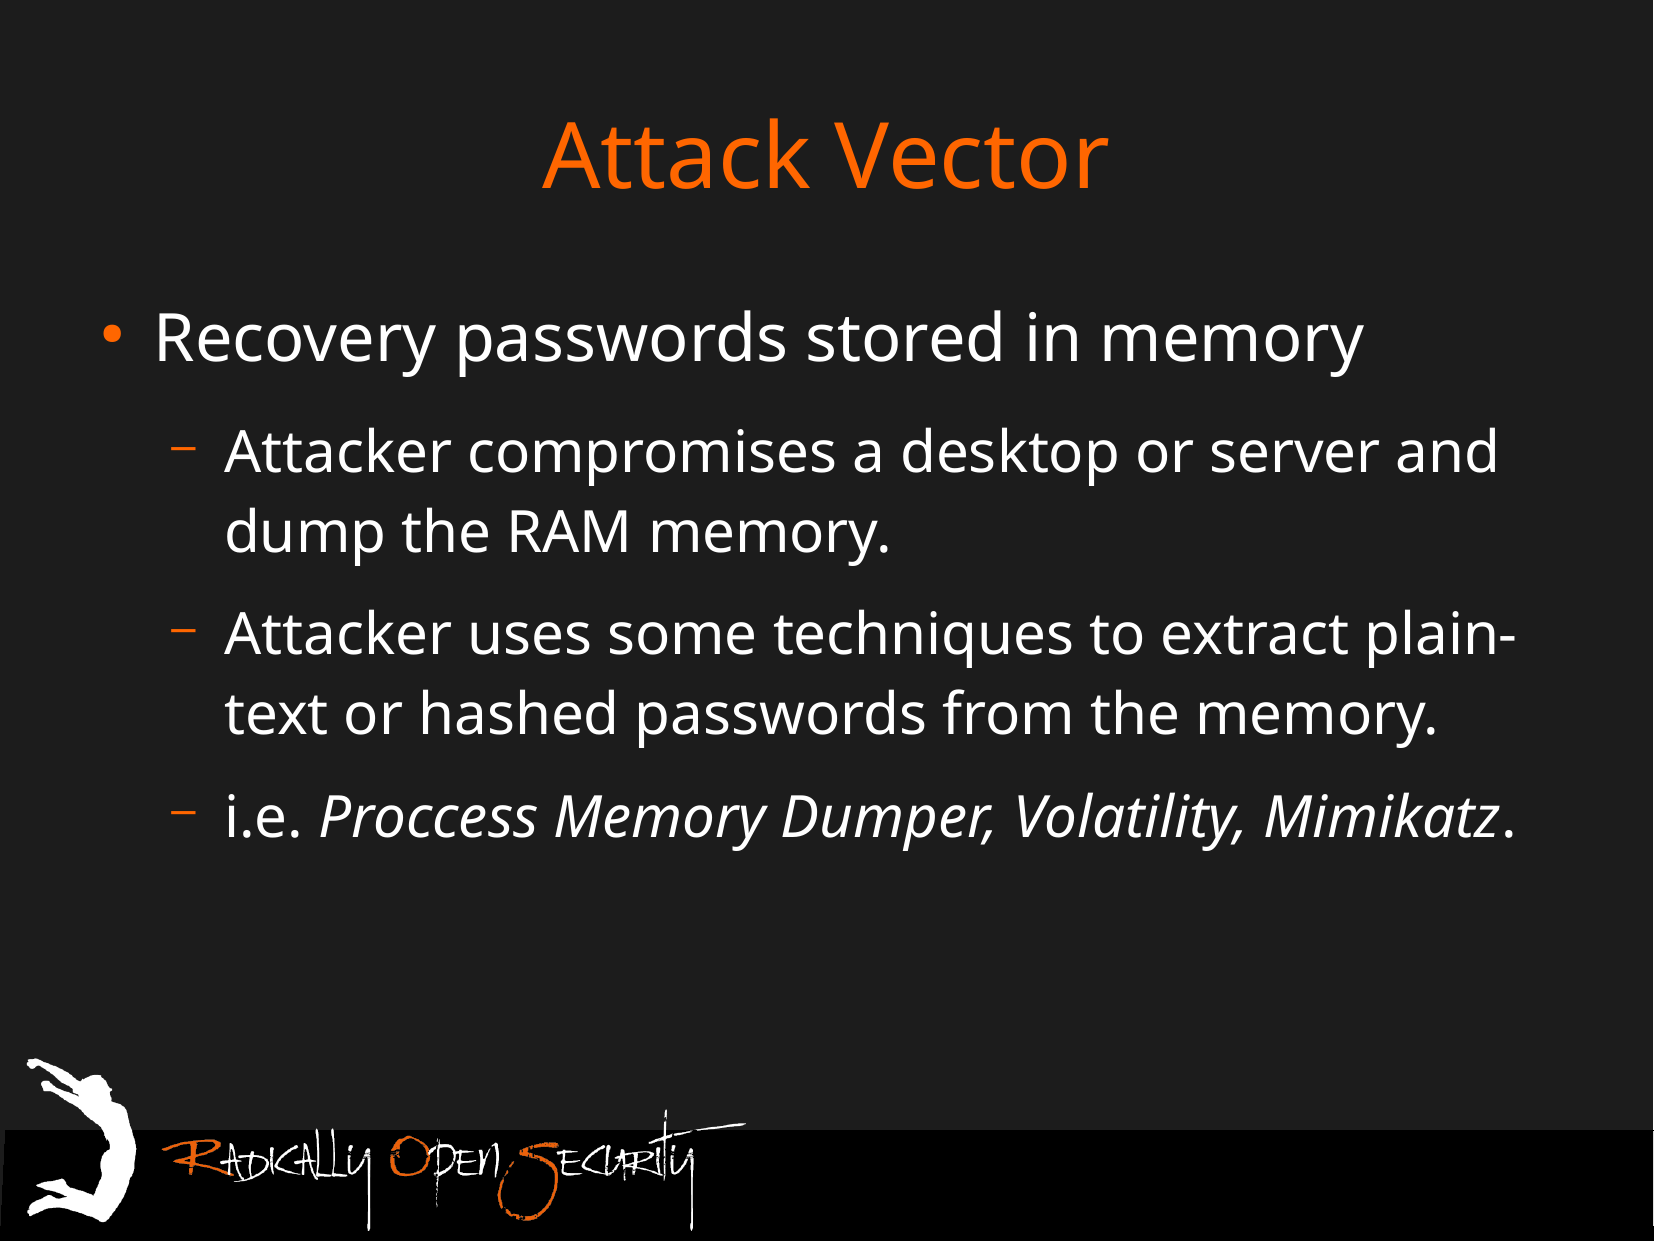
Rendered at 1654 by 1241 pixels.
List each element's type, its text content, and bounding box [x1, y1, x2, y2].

list Recovery passwords stored in memory Attacker compromises a desktop or server and dump the RAM memory. Attacker uses some techniques to extract plain-text or hashed passwords from the memory. i.e. Proccess Memory Dumper, Volatility, Mimikatz. [82, 290, 1571, 1010]
picture [0, 1022, 778, 1241]
title Attack Vector [82, 49, 1571, 257]
